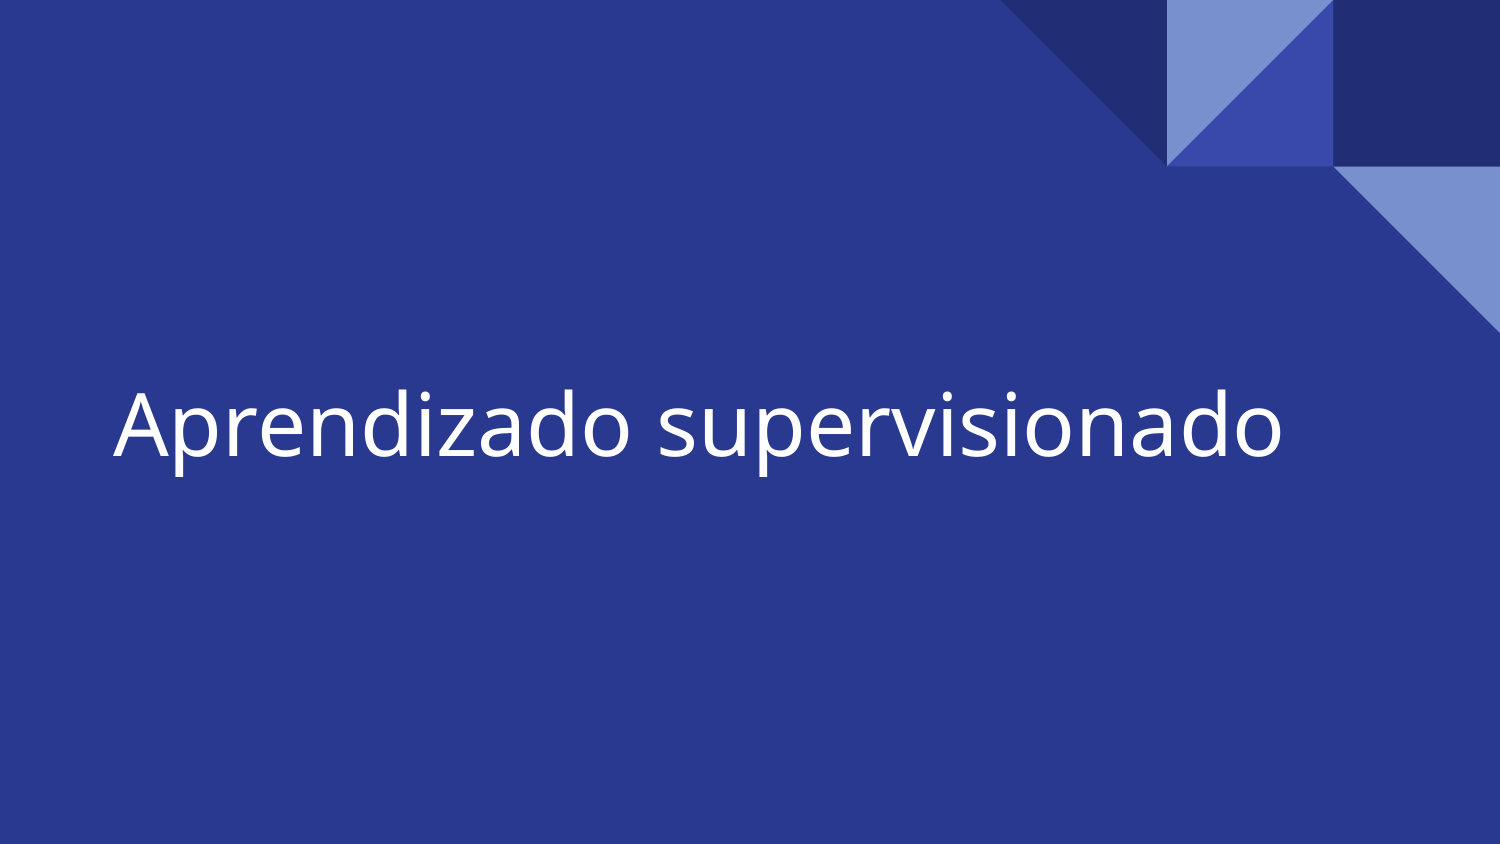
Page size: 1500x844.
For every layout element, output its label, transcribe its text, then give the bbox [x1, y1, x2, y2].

title Aprendizado supervisionado [98, 353, 1447, 491]
